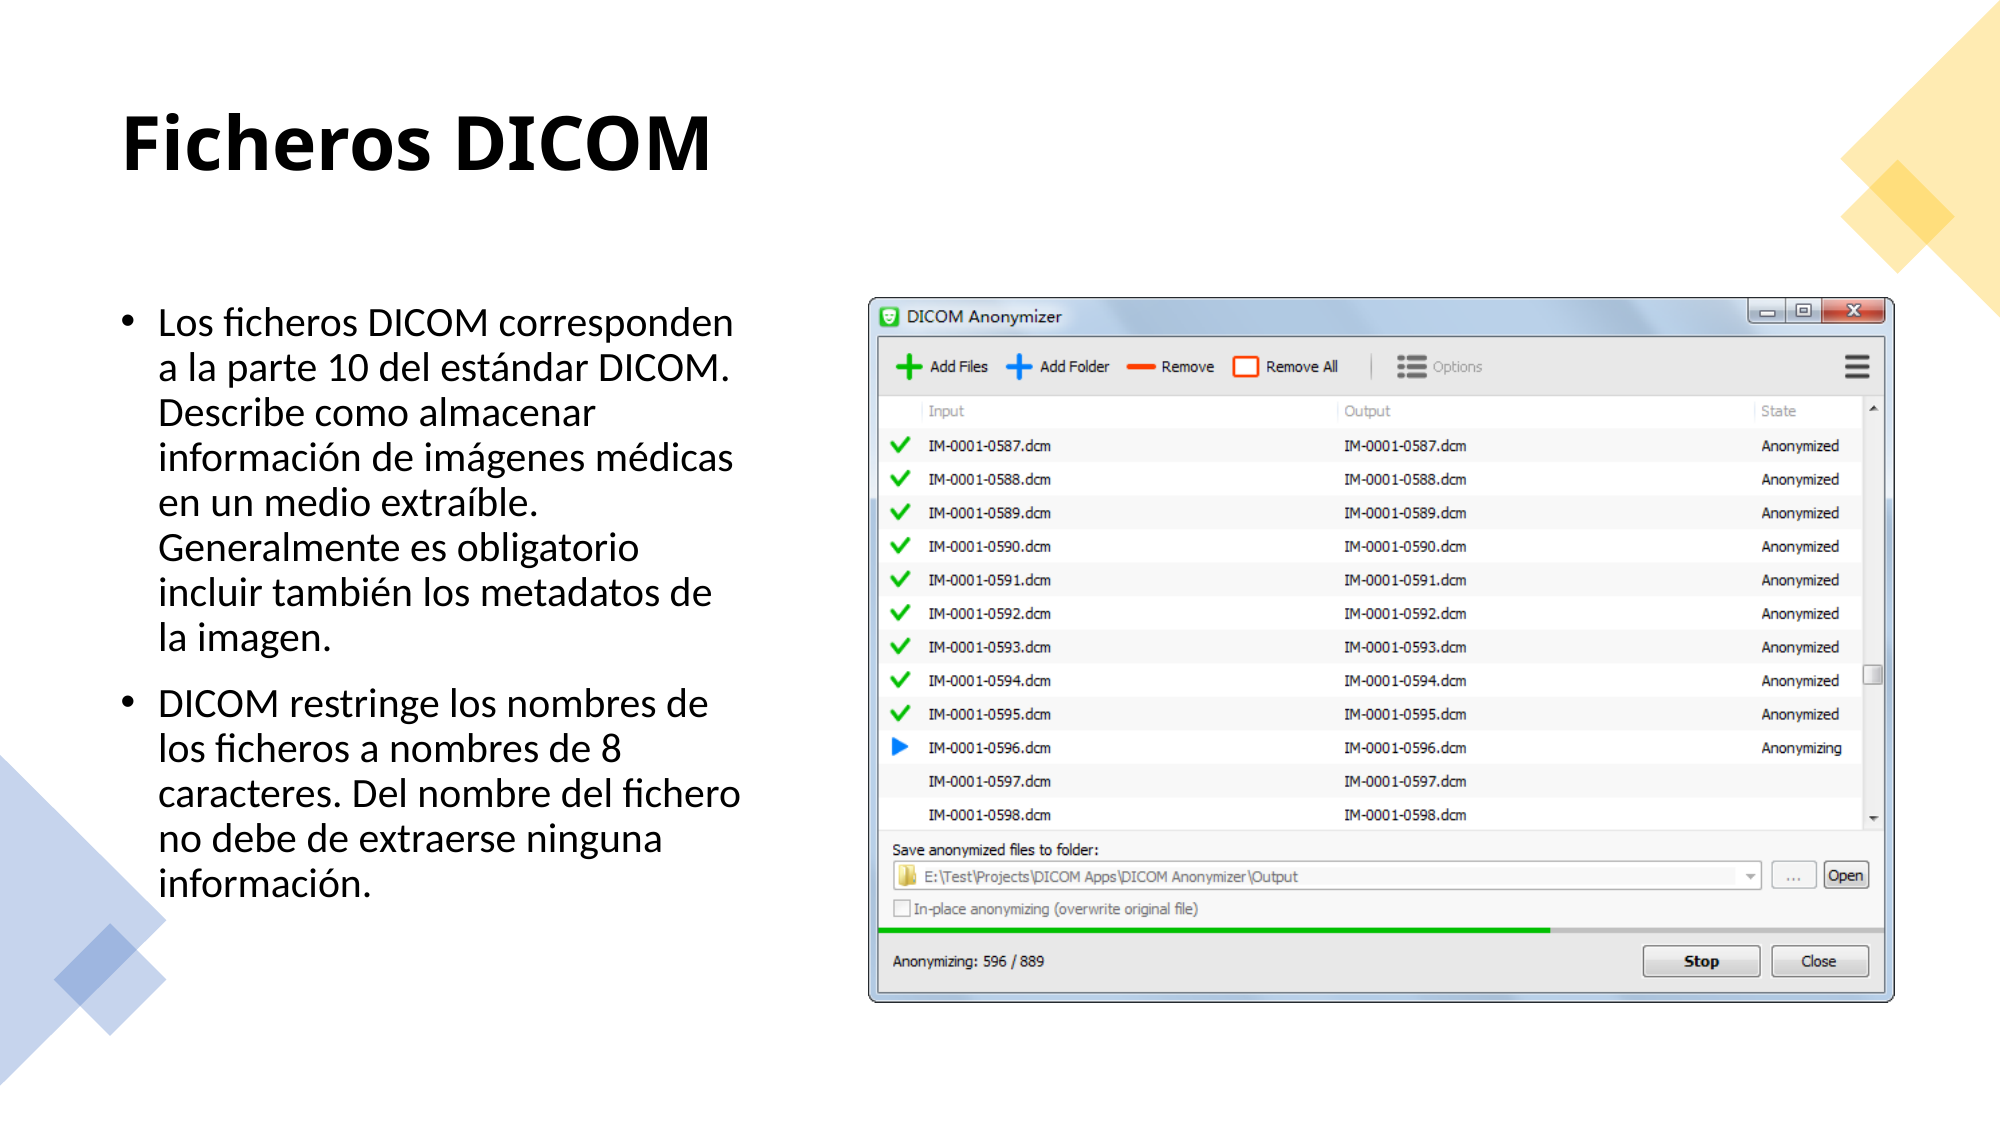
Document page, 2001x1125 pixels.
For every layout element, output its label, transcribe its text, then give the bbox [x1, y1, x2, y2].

title Ficheros DICOM [105, 52, 1895, 240]
picture [868, 297, 1895, 1003]
list Los ficheros DICOM corresponden a la parte 10 del estándar DICOM. Describe como almacenar información de imágenes médicas en un medio extraíble. Generalmente es obligatorio incluir también los metadatos de la imagen. DICOM restringe los nombres de los ficheros a nombres de 8 caracteres. Del nombre del fichero no debe de extraerse ninguna información. [105, 292, 763, 1014]
text_box [0, 0, 2000, 1125]
